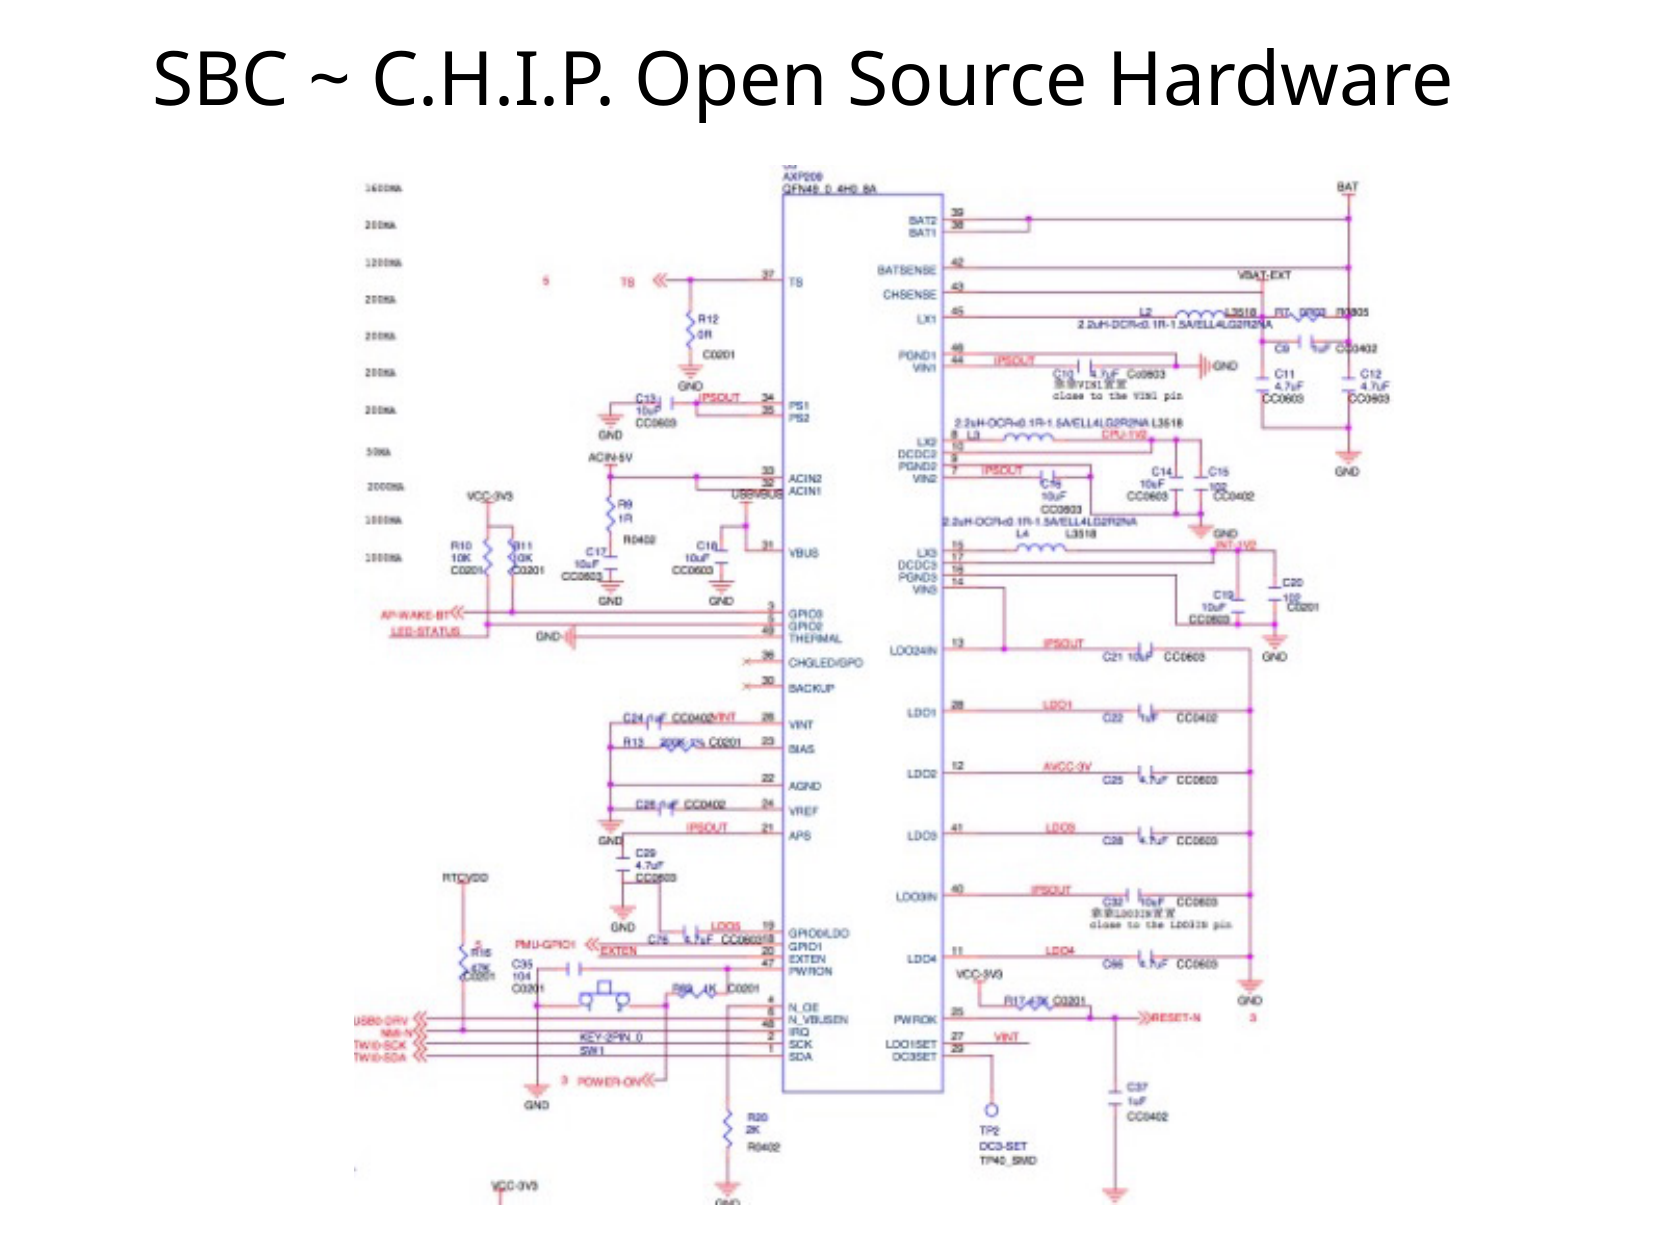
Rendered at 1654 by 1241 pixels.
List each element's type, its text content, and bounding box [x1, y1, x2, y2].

title SBC ~ C.H.I.P. Open Source Hardware [59, 35, 1548, 118]
picture [354, 165, 1394, 1205]
